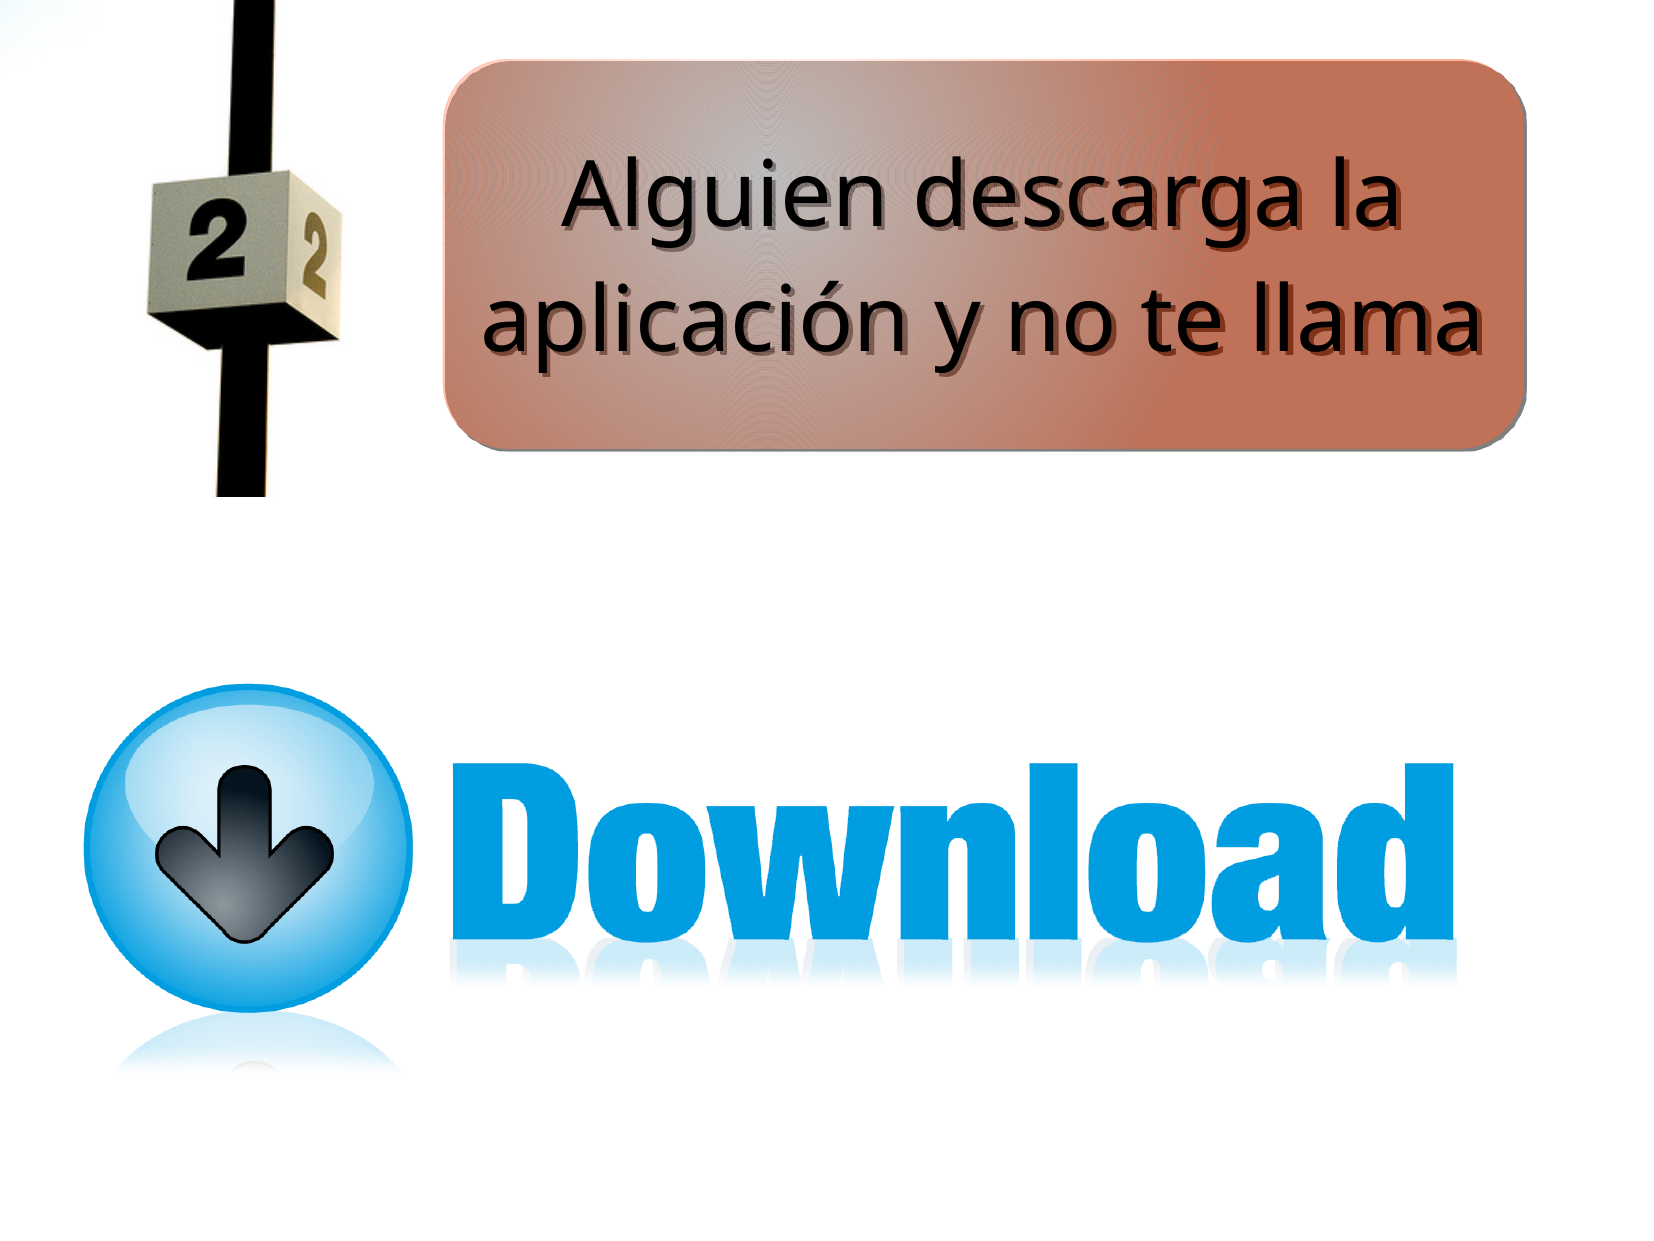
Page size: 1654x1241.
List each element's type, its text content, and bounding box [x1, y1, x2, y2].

picture [70, 673, 1654, 1075]
text_box Alguien descarga la aplicación y no te llama [442, 59, 1524, 449]
picture [0, 0, 721, 497]
